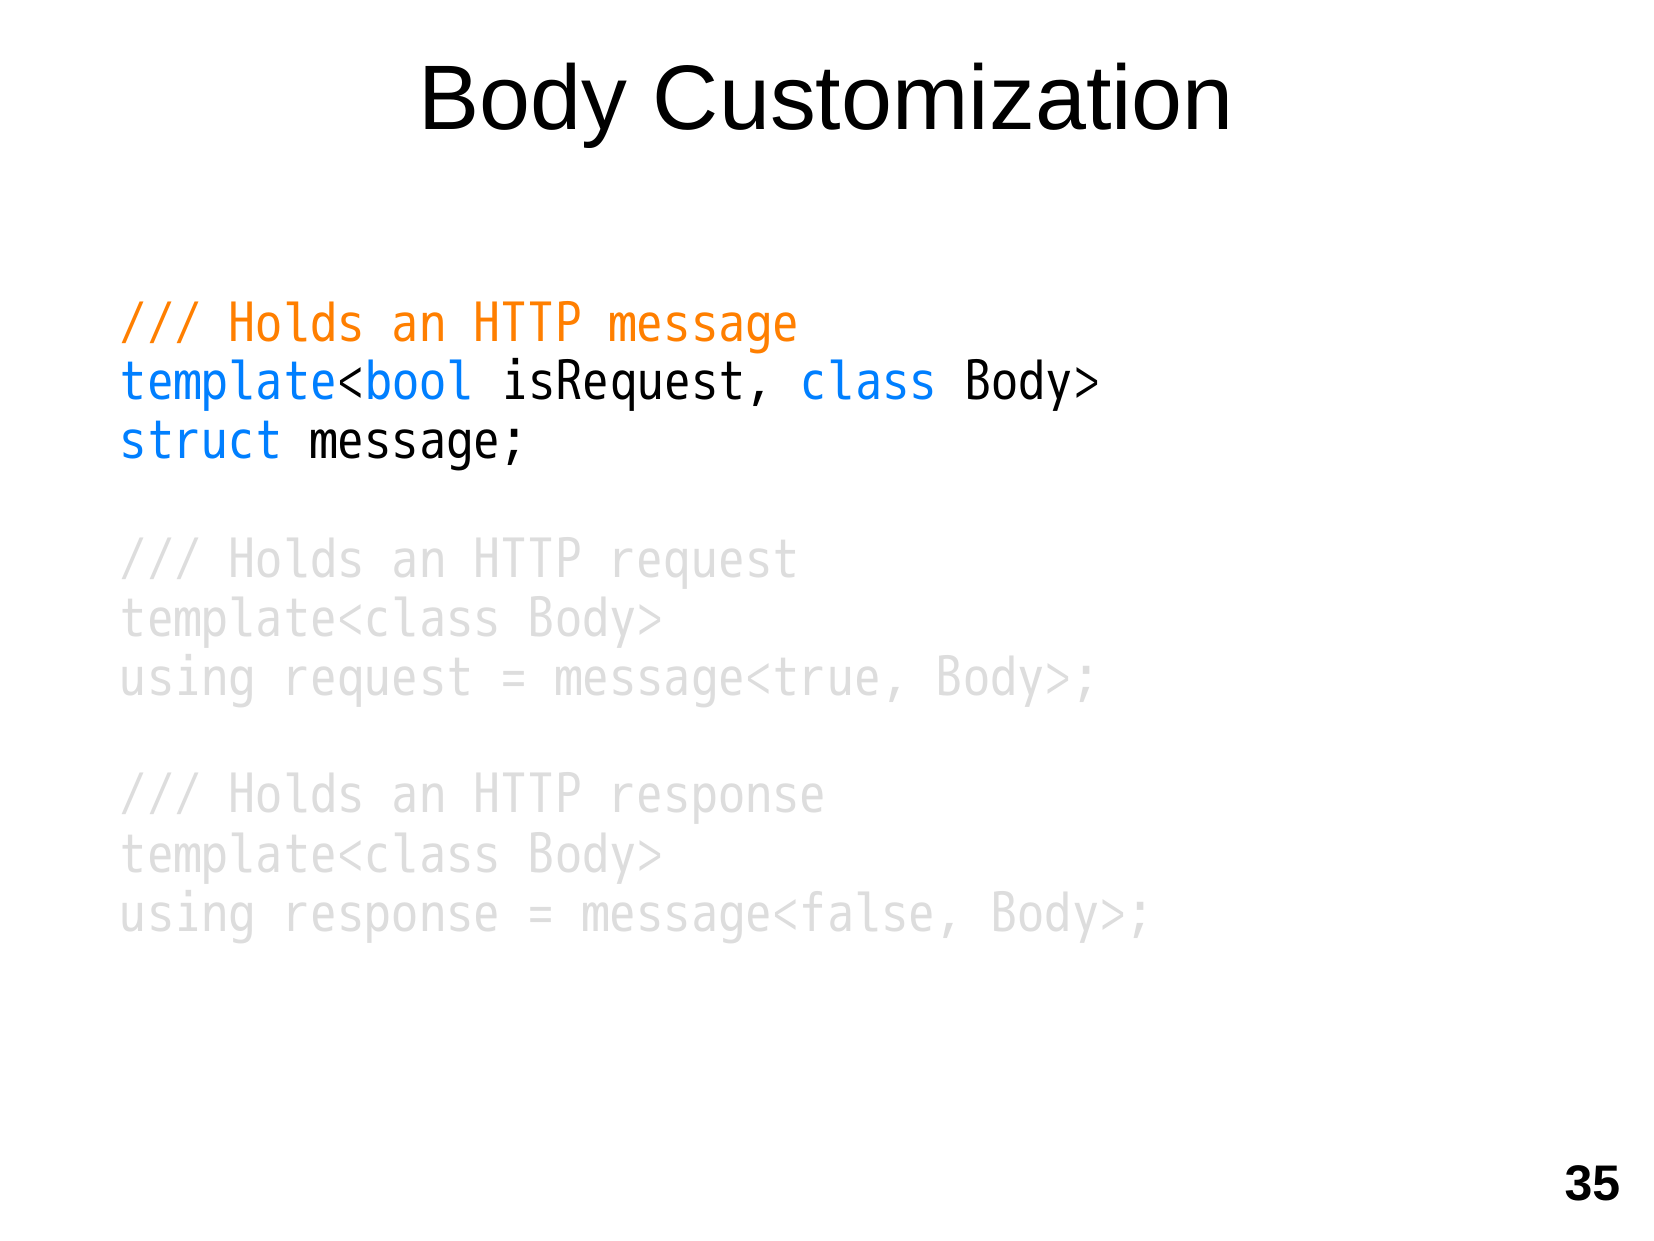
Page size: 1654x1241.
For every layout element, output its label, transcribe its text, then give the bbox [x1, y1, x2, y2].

text_box /// Holds an HTTP message template<bool isRequest, class Body> struct message; /// Holds an HTTP request template<class Body> using request = message<true, Body>; /// Holds an HTTP response template<class Body> using response = message<false, Body>; [104, 287, 1575, 1007]
title Body Customization [82, 15, 1571, 181]
